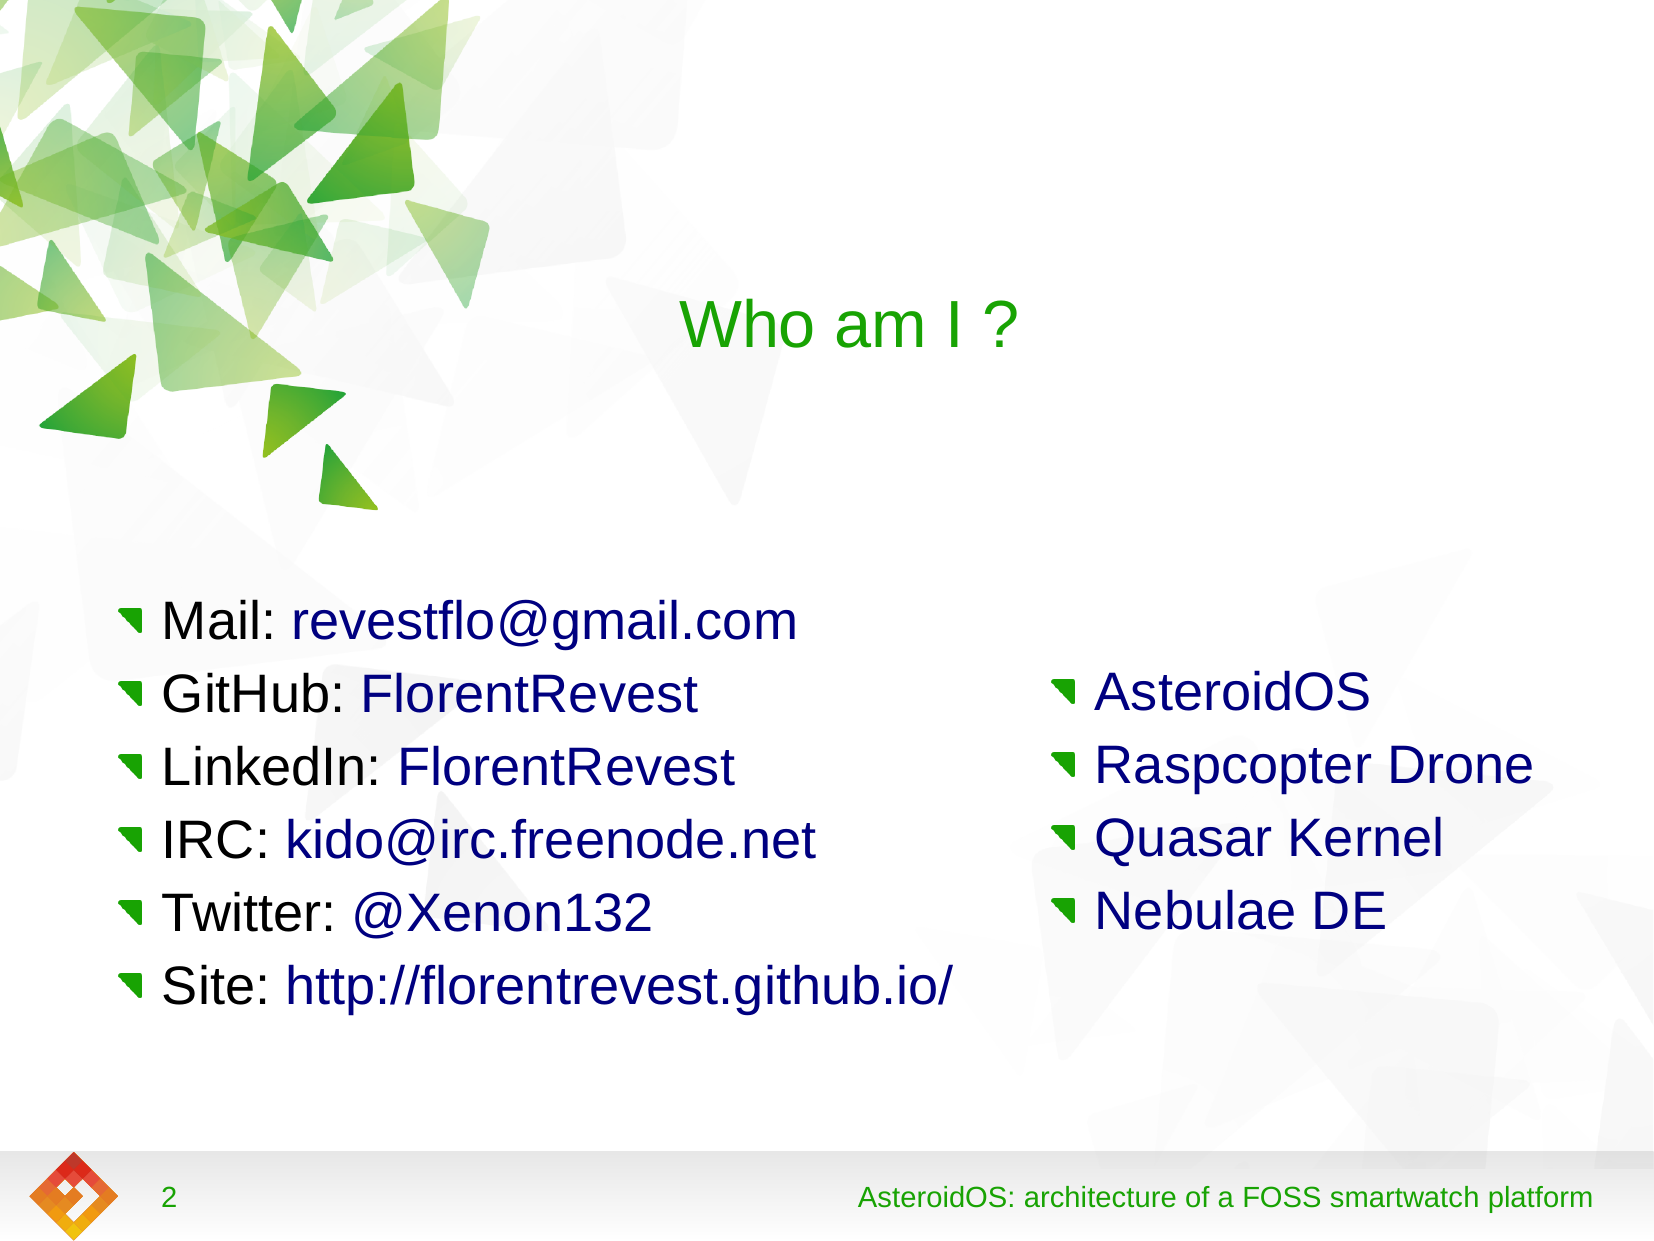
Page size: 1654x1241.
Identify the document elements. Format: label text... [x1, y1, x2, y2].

picture [0, 0, 798, 948]
title Who am I ? [679, 236, 1654, 414]
list Mail: revestflo@gmail.com GitHub: FlorentRevest LinkedIn: FlorentRevest IRC: kido@irc.freenode.net Twitter: @Xenon132 Site: http://florentrevest.github.io/ [118, 590, 975, 1034]
list AsteroidOS Raspcopter Drone Quasar Kernel Nebulae DE [1051, 661, 1548, 1105]
picture [915, 548, 1654, 1169]
picture [29, 1151, 119, 1241]
